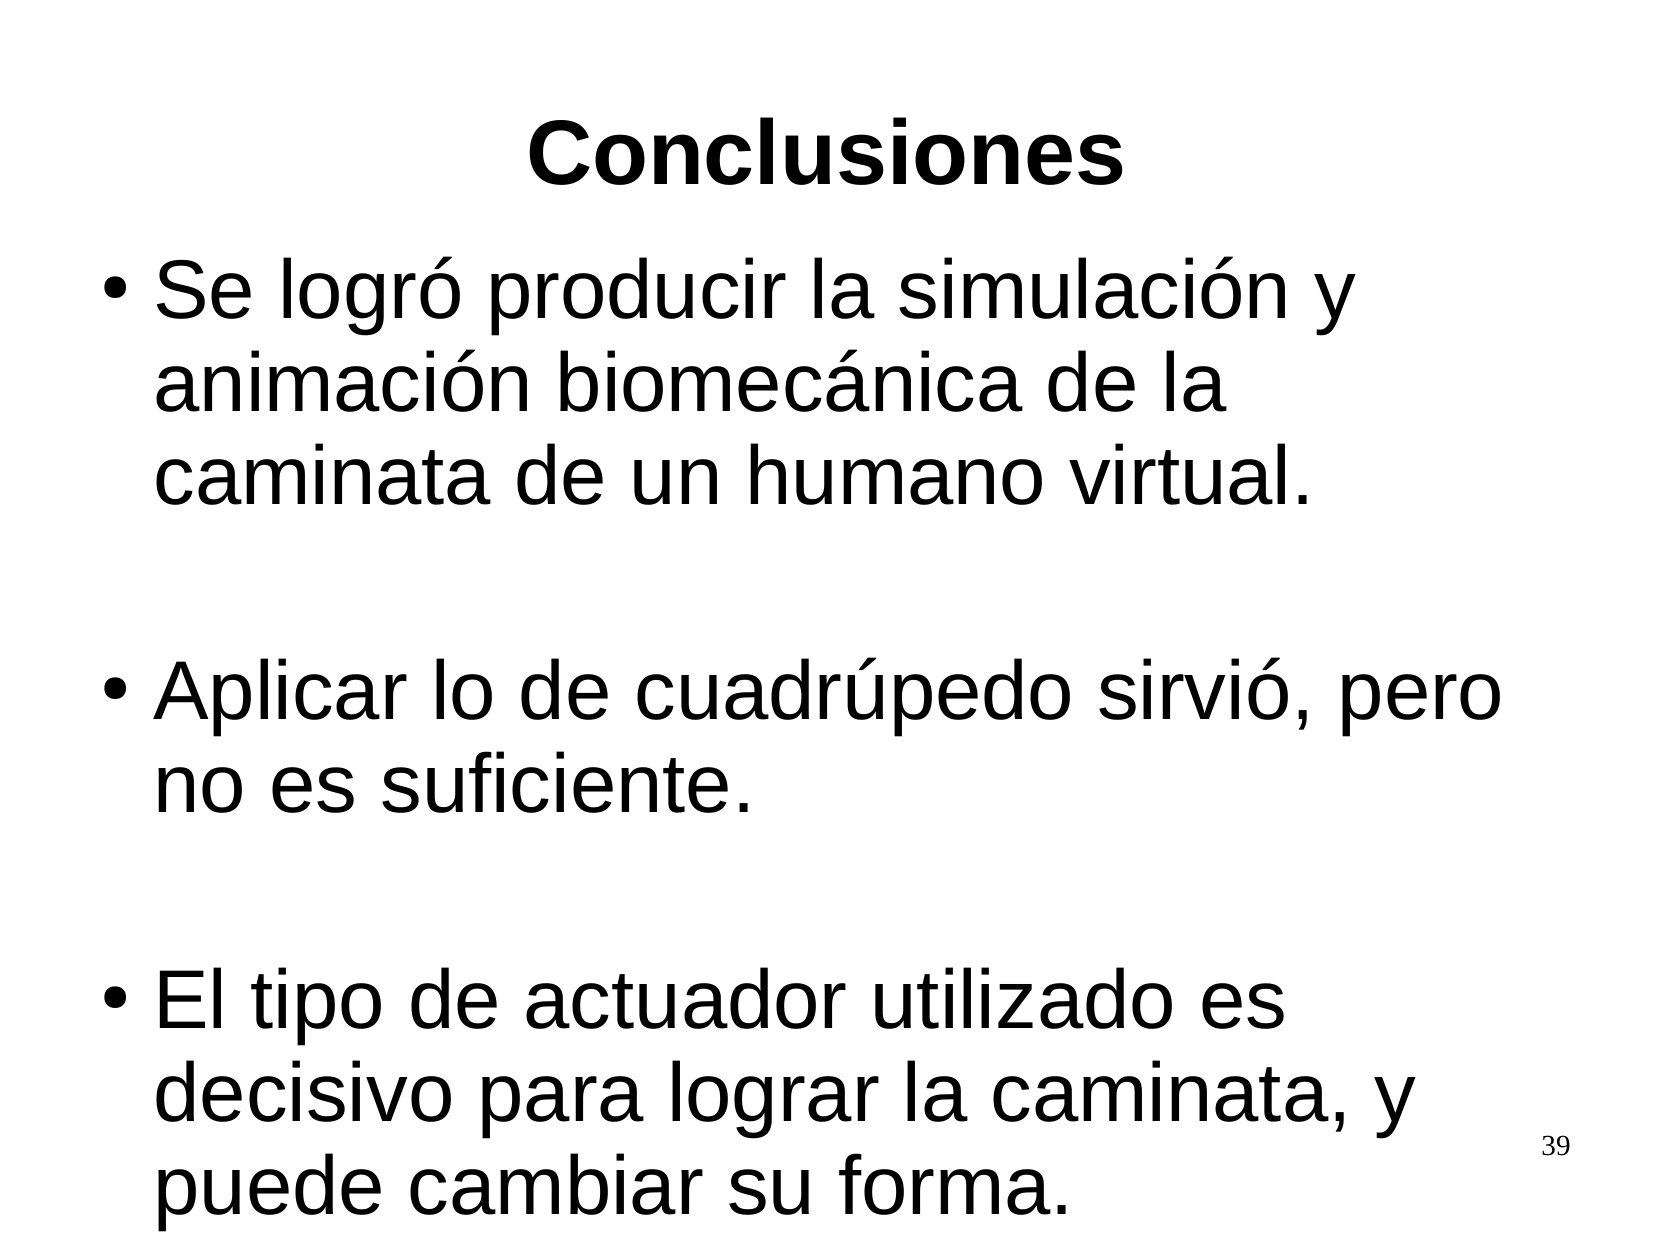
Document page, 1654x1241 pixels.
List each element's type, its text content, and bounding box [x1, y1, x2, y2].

title Conclusiones [82, 49, 1571, 242]
list Se logró producir la simulación y animación biomecánica de la caminata de un humano virtual. Aplicar lo de cuadrúpedo sirvió, pero no es suficiente. El tipo de actuador utilizado es decisivo para lograr la caminata, y puede cambiar su forma. Los criterios de fitness no necesariamente producen a un individuo con una caminata real. Para elegir como mejor a uno de los individuos, habría que decidir entre realismo y estabilidad. [82, 242, 1571, 1108]
